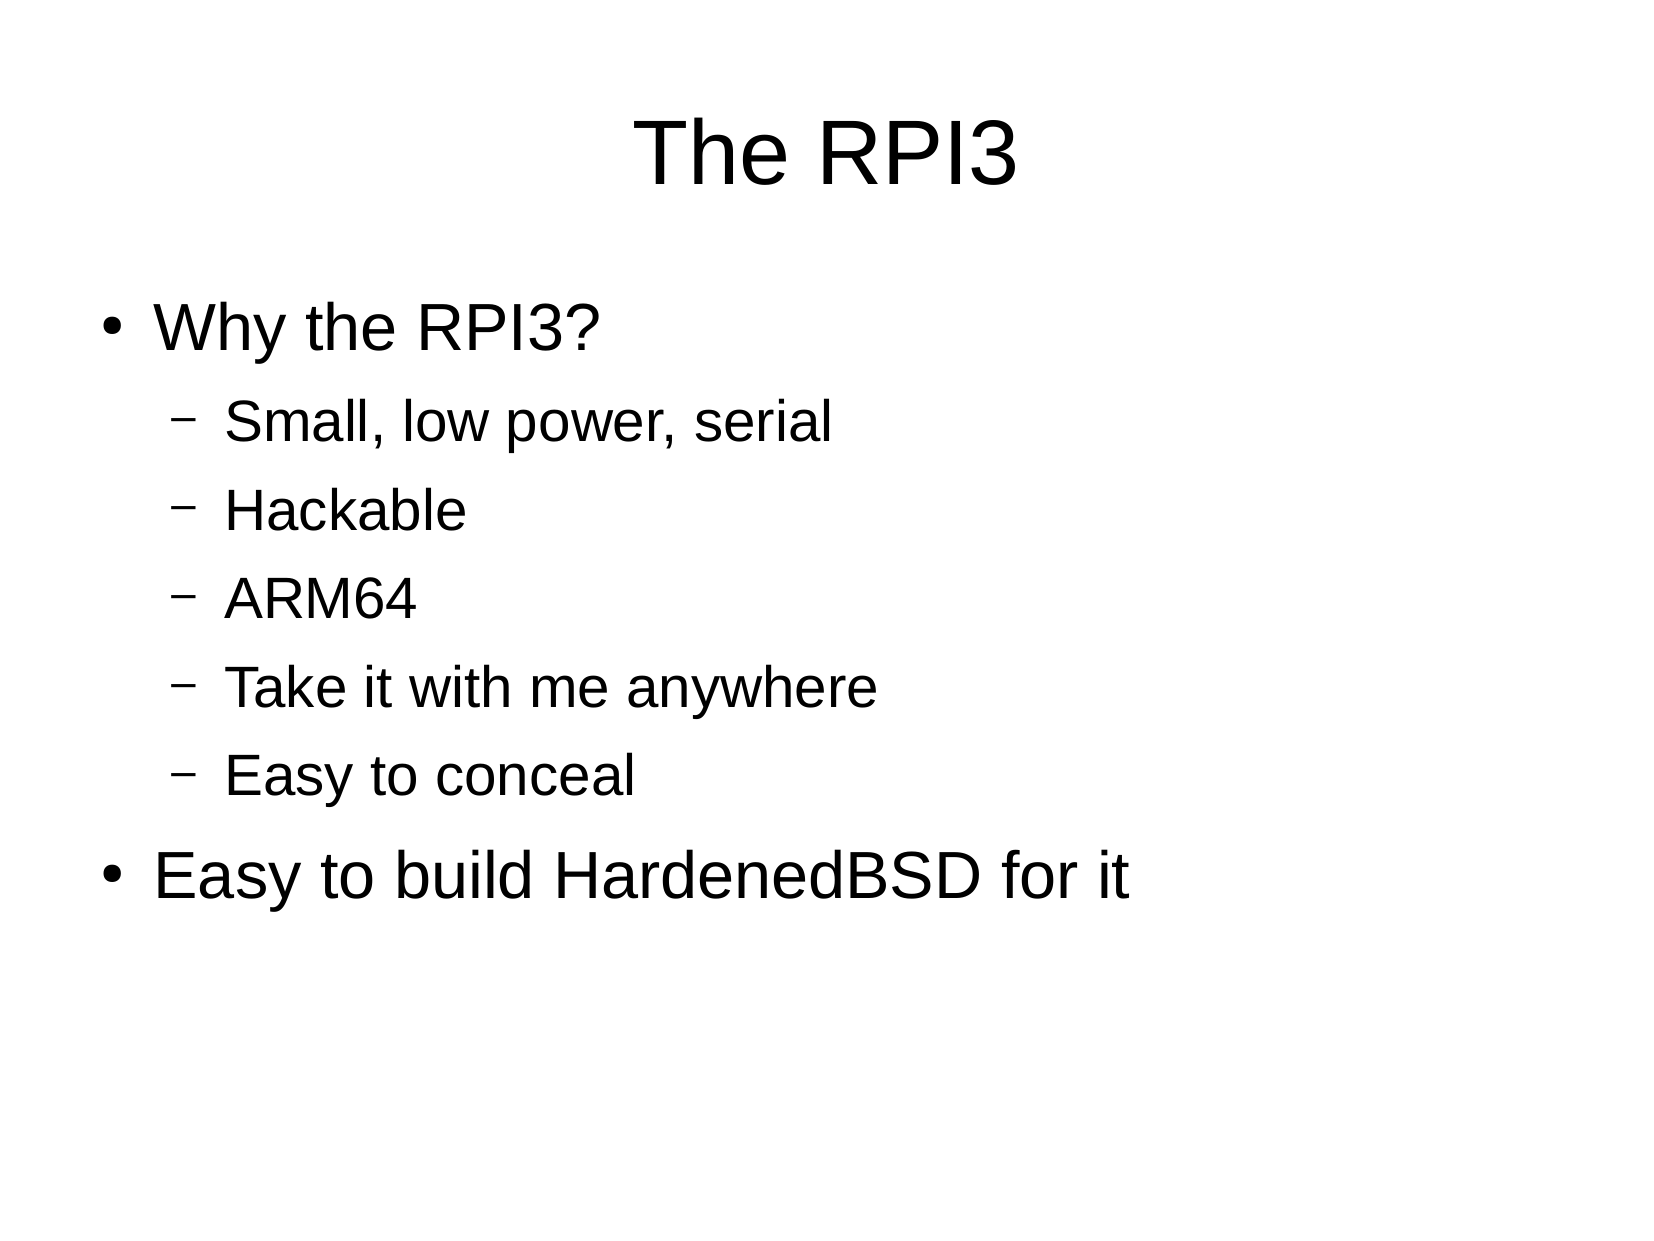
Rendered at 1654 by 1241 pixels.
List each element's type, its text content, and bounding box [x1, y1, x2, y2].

title The RPI3 [82, 49, 1571, 257]
list Why the RPI3? Small, low power, serial Hackable ARM64 Take it with me anywhere Easy to conceal Easy to build HardenedBSD for it [82, 290, 1571, 1010]
